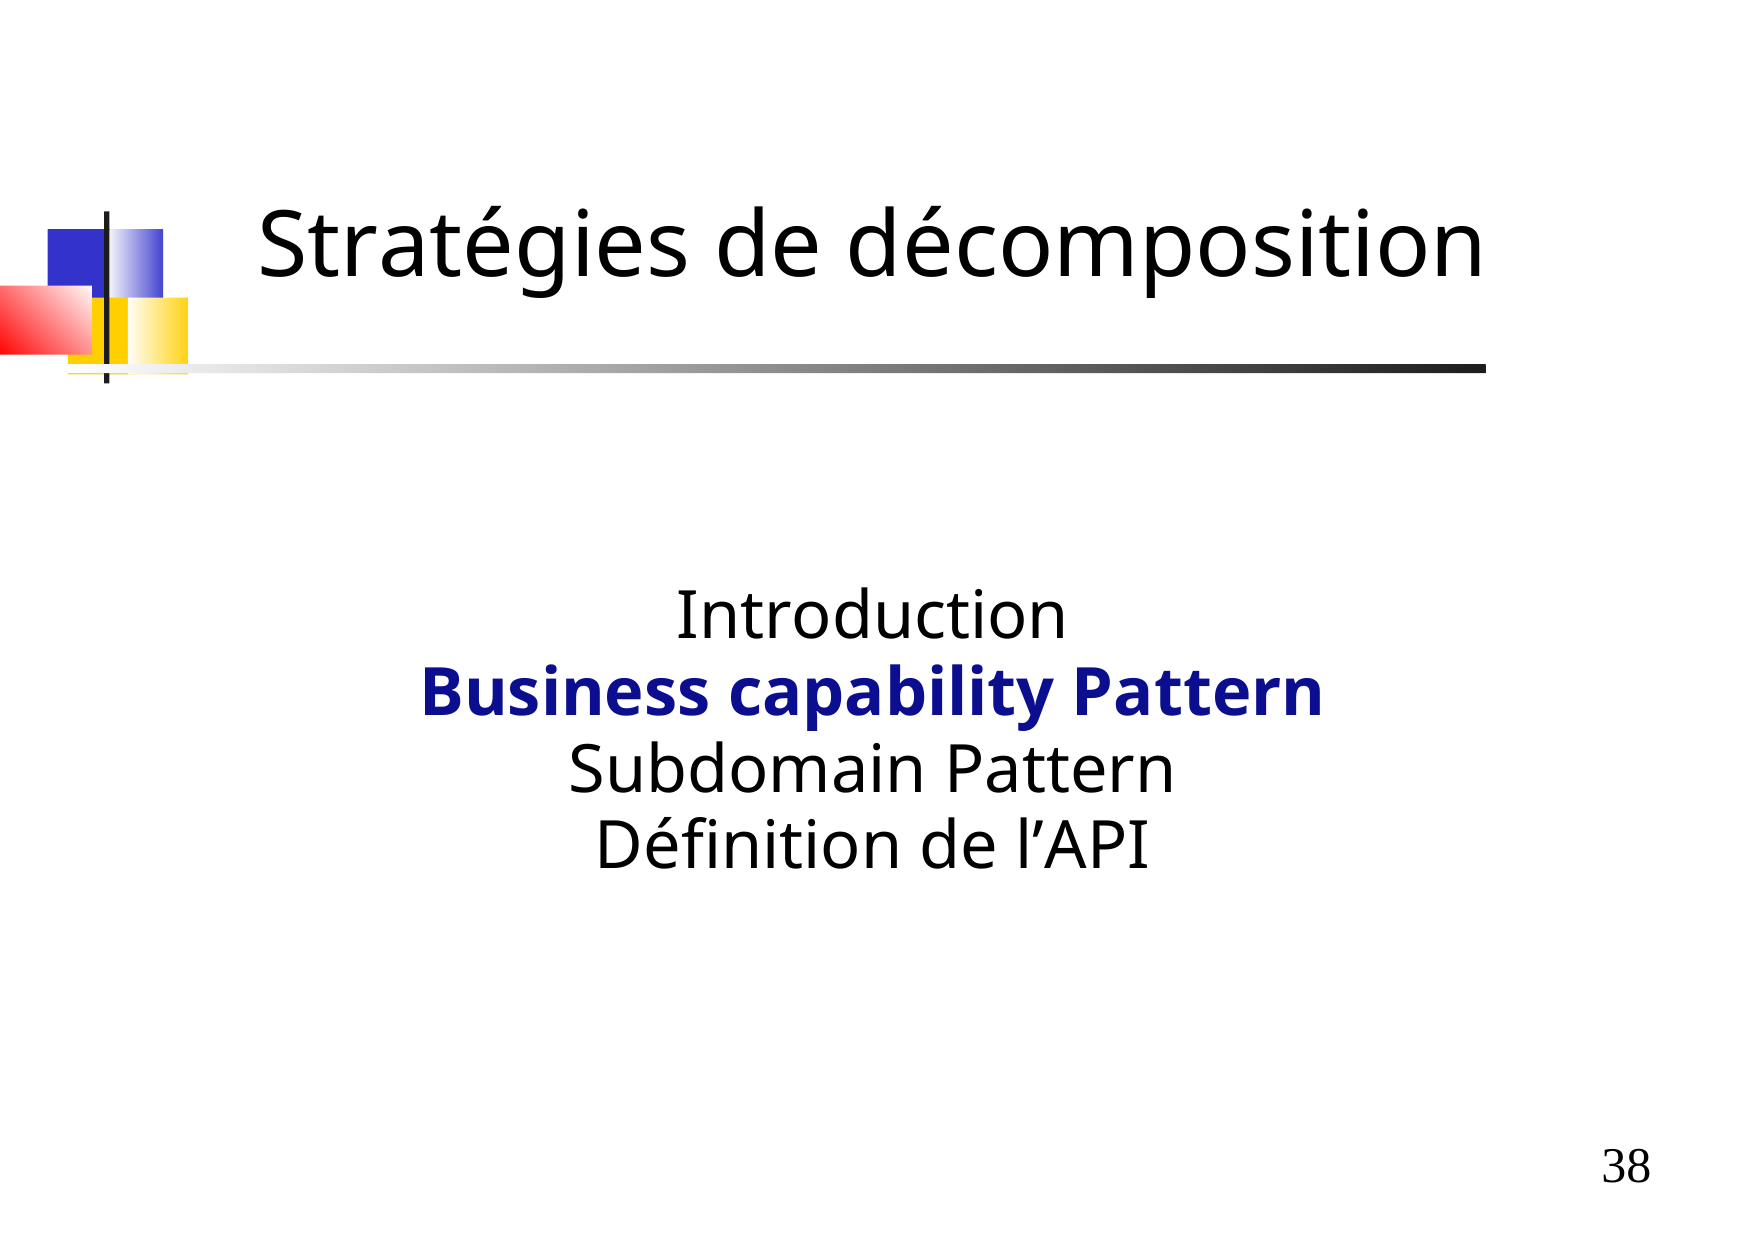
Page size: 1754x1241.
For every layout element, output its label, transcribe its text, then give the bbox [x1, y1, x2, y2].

subtitle Introduction Business capability Pattern Subdomain Pattern Définition de l’API [179, 371, 1567, 1091]
title Stratégies de décomposition [179, 139, 1567, 351]
